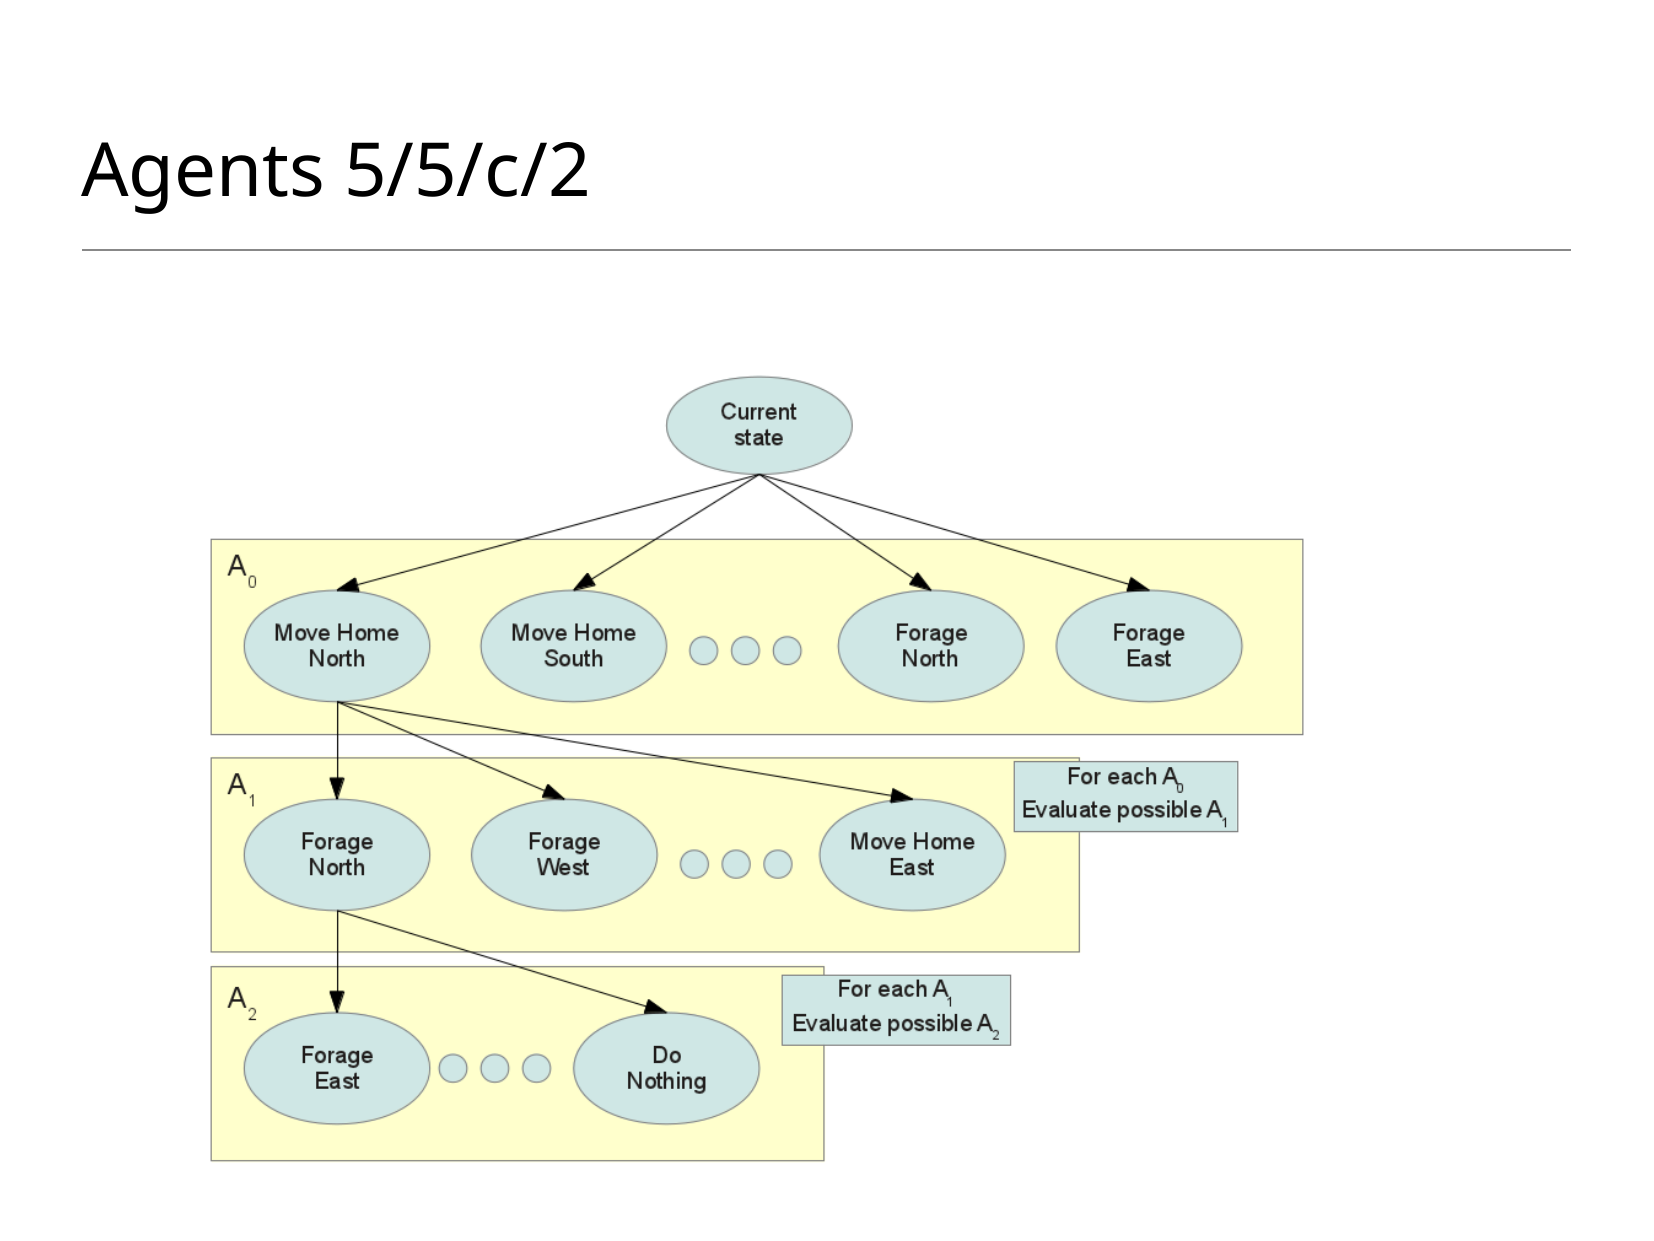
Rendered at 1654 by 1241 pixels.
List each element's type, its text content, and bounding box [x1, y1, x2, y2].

picture [137, 265, 1516, 1241]
title Agents 5/5/c/2 [72, 41, 1582, 220]
